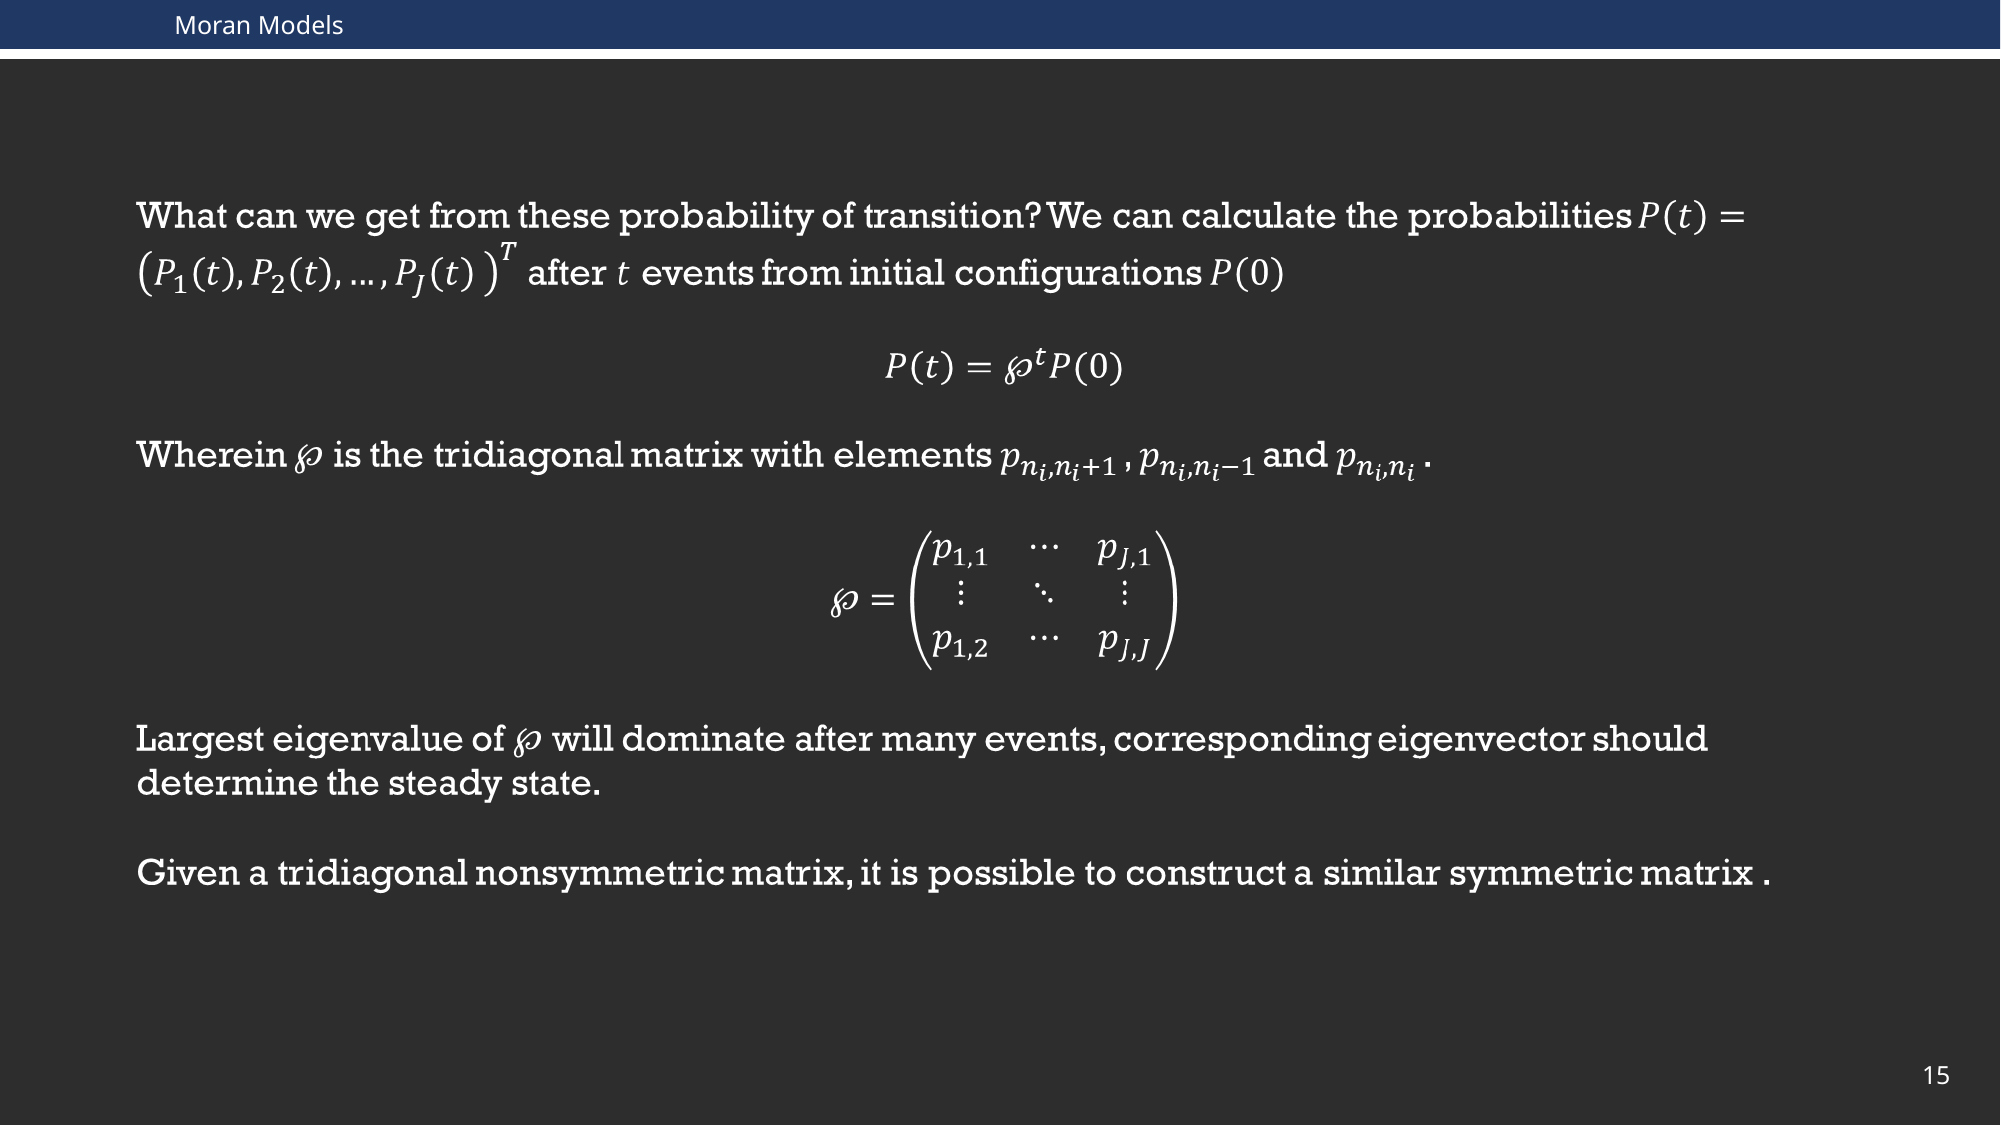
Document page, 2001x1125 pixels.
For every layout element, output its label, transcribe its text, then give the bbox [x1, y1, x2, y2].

text_box [113, 180, 1886, 953]
footer Moran Models [0, 0, 519, 51]
slide_number <number> [1515, 1046, 1966, 1107]
